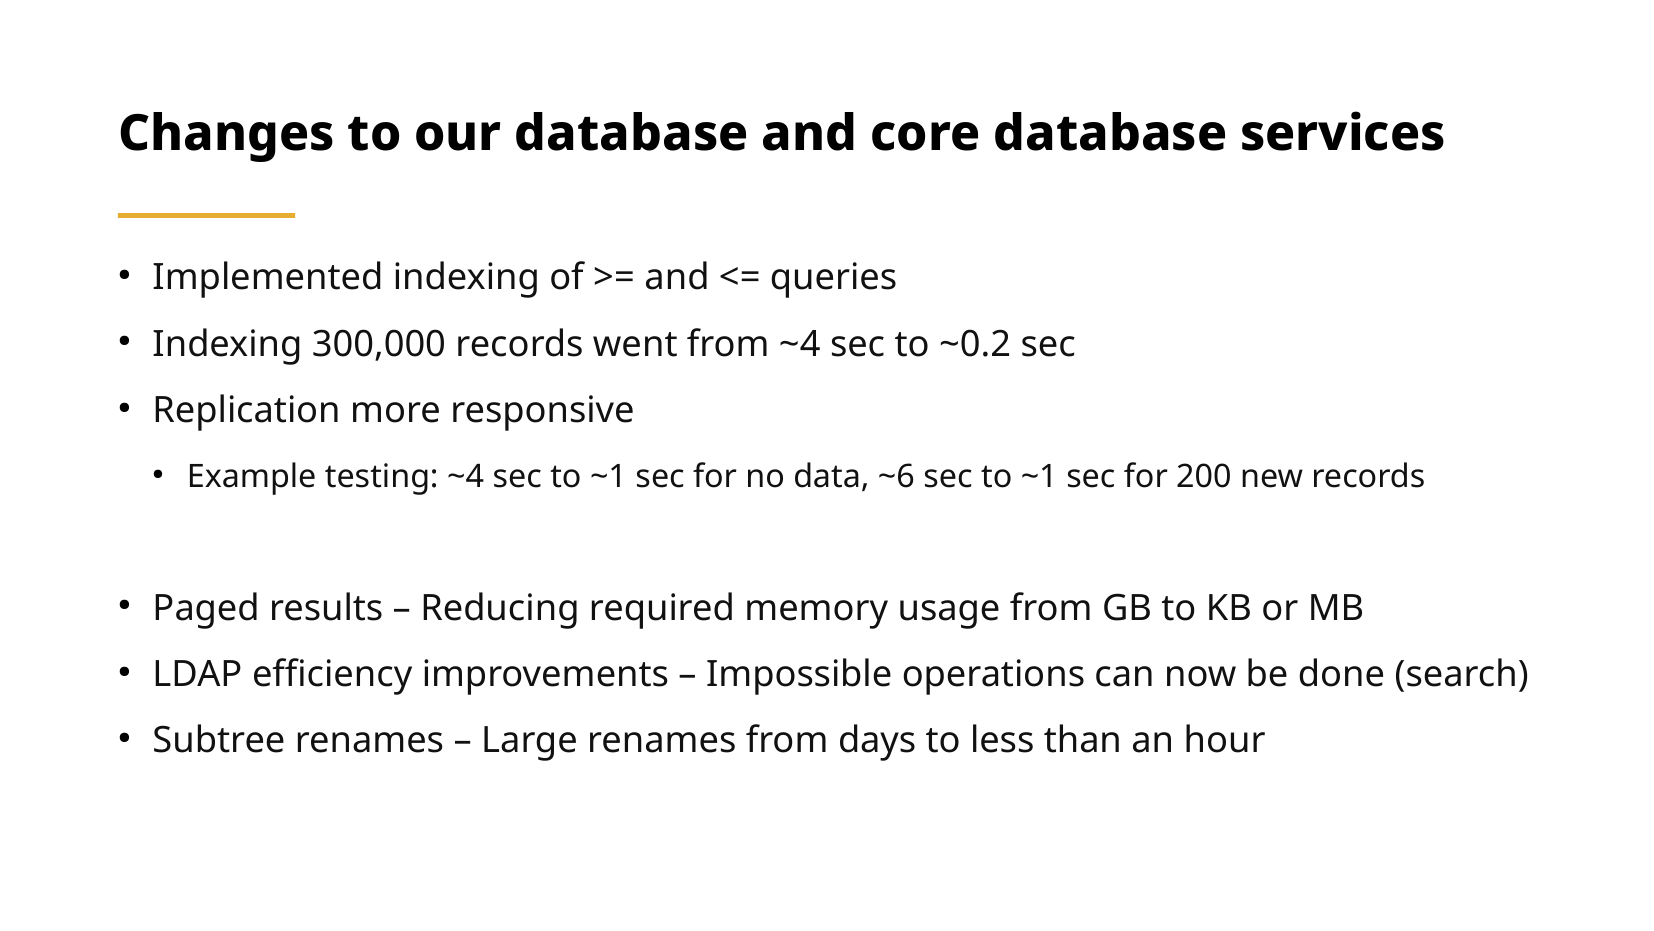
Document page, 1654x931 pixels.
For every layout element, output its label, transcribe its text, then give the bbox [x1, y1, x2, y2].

list Implemented indexing of >= and <= queries Indexing 300,000 records went from ~4 sec to ~0.2 sec Replication more responsive Example testing: ~4 sec to ~1 sec for no data, ~6 sec to ~1 sec for 200 new records Paged results – Reducing required memory usage from GB to KB or MB LDAP efficiency improvements – Impossible operations can now be done (search) Subtree renames – Large renames from days to less than an hour [118, 250, 1536, 783]
title Changes to our database and core database services [118, 0, 1536, 166]
